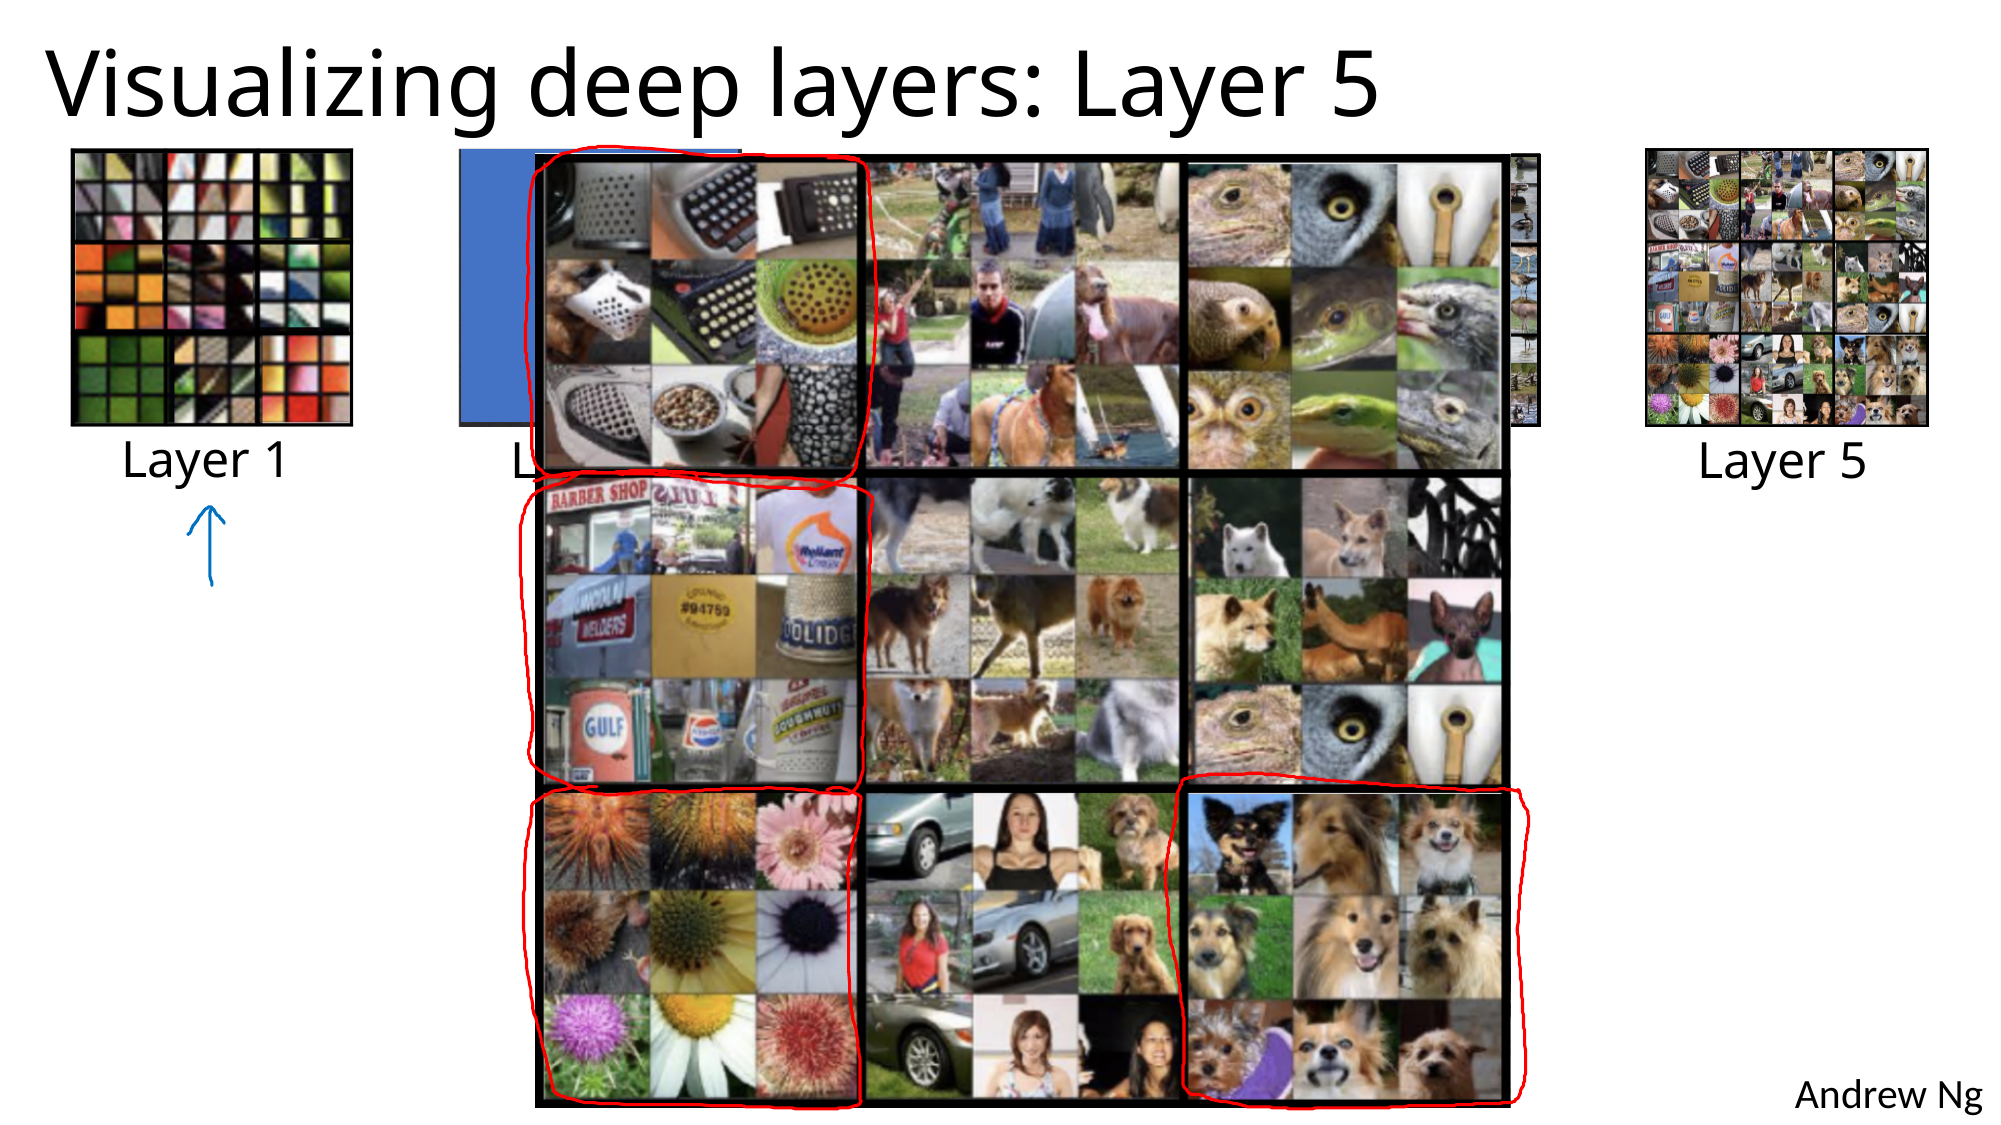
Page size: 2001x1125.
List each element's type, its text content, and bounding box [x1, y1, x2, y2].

text_box Layer 5 [1682, 427, 1892, 497]
picture [1645, 148, 1929, 427]
text_box Layer 1 [106, 420, 184, 497]
picture [69, 142, 1541, 1114]
text_box Visualizing deep layers: Layer 5 [30, 29, 2000, 248]
